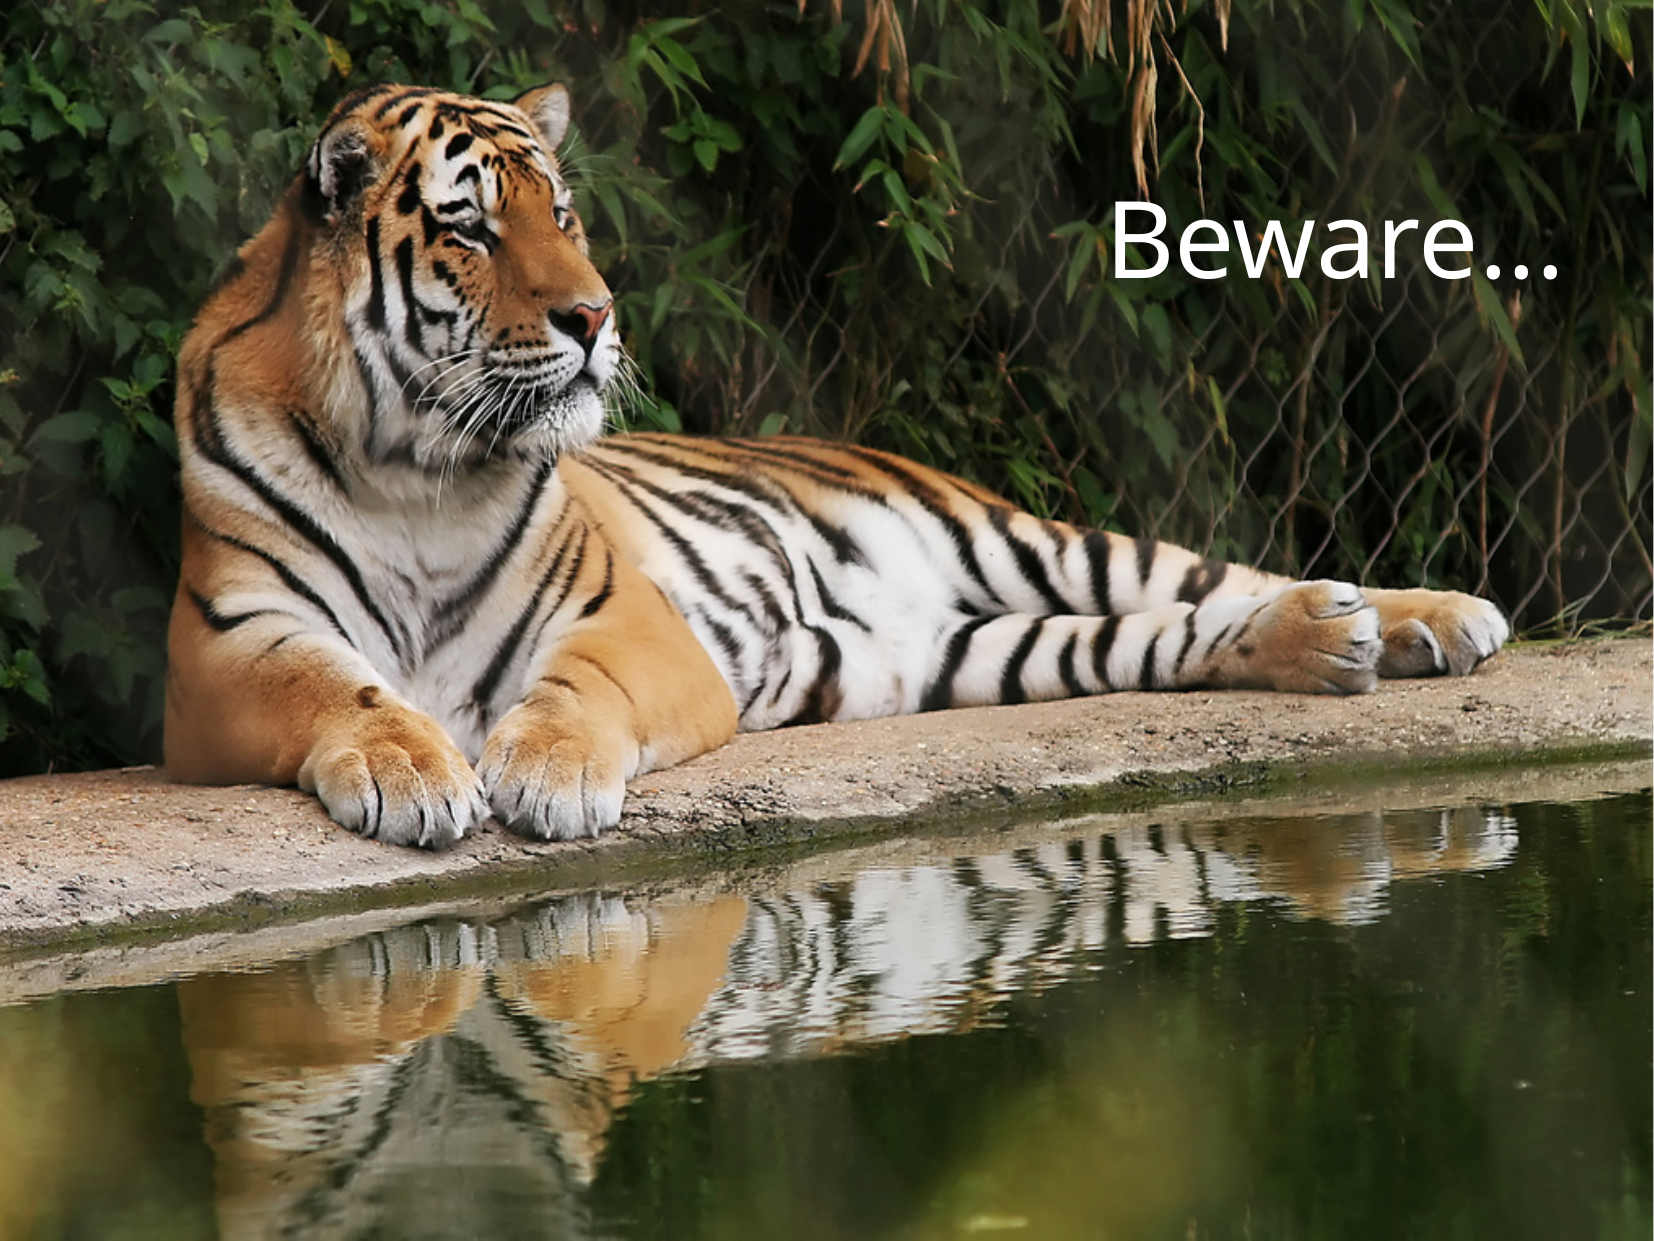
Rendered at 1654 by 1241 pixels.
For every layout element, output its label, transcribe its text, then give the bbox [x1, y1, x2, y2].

text_box Beware... [1017, 174, 1654, 299]
picture [0, 0, 1654, 1241]
